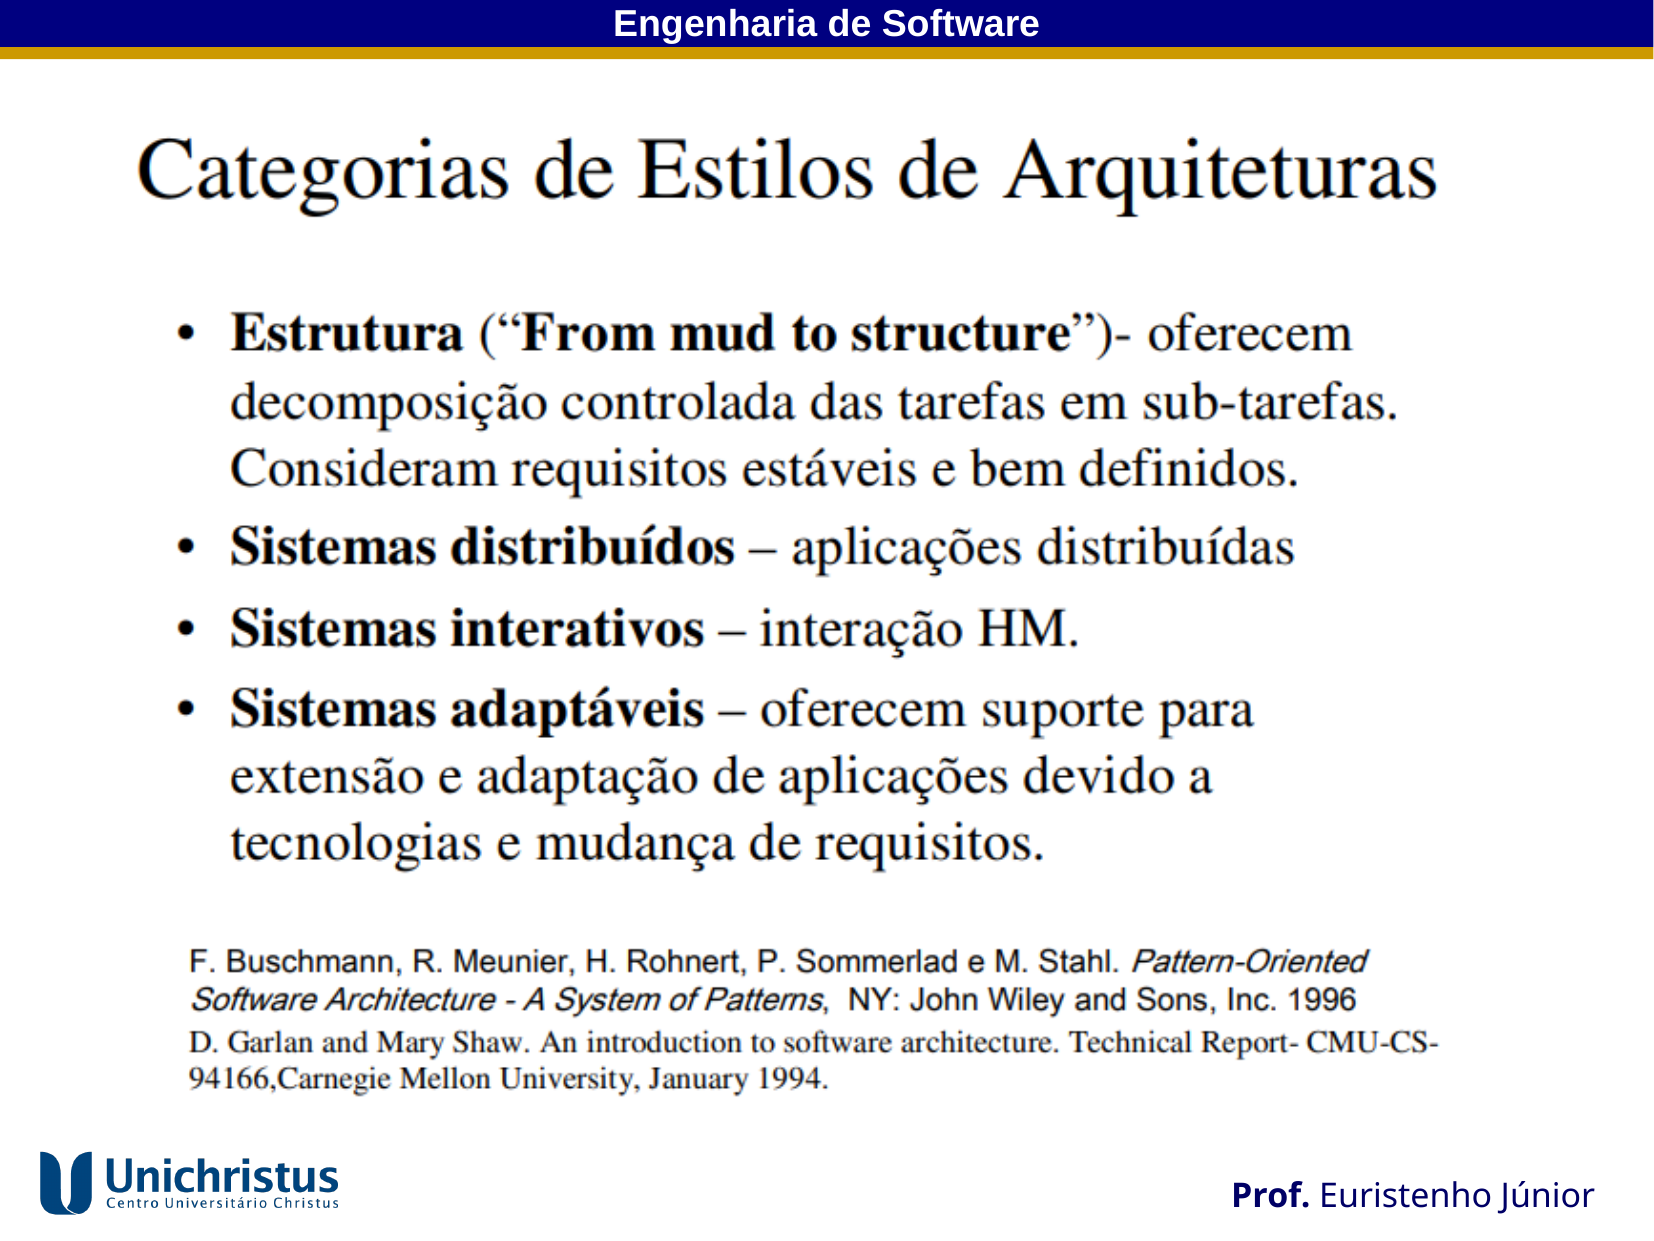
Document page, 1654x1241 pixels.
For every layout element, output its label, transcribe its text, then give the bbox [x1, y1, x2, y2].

picture [35, 1148, 343, 1217]
text_box Prof. Euristenho Júnior [1216, 1163, 1654, 1224]
text_box [0, 47, 1654, 60]
text_box Engenharia de Software [0, 0, 1654, 47]
picture [127, 118, 1501, 1127]
